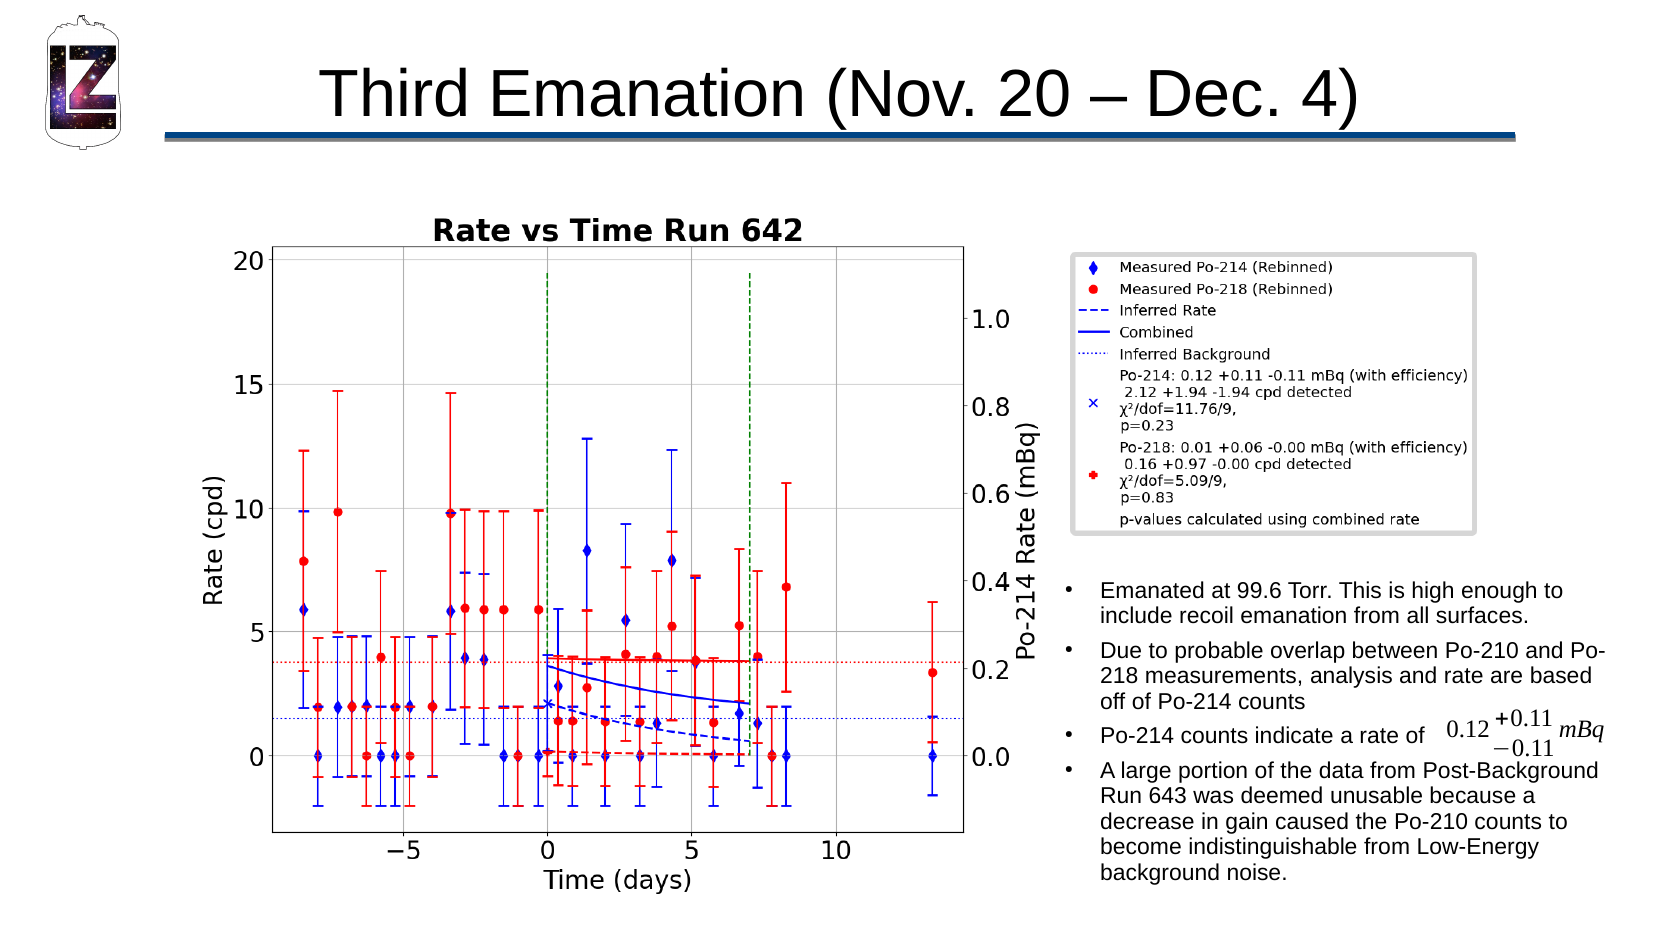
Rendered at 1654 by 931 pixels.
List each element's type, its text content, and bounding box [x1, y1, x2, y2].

picture [15, 15, 151, 150]
title Third Emanation (Nov. 20 – Dec. 4) [165, 37, 1516, 151]
text_box Emanated at 99.6 Torr. This is high enough to include recoil emanation from all surfaces. Due to probable overlap between Po-210 and Po-218 measurements, analysis and rate are based off of Po-214 counts Po-214 counts indicate a rate of A large portion of the data from Post-Background Run 643 was deemed unusable because a decrease in gain caused the Po-210 counts to become indistinguishable from Low-Energy background noise. [1050, 570, 1636, 893]
chart [1440, 705, 1612, 762]
picture [90, 156, 1545, 916]
